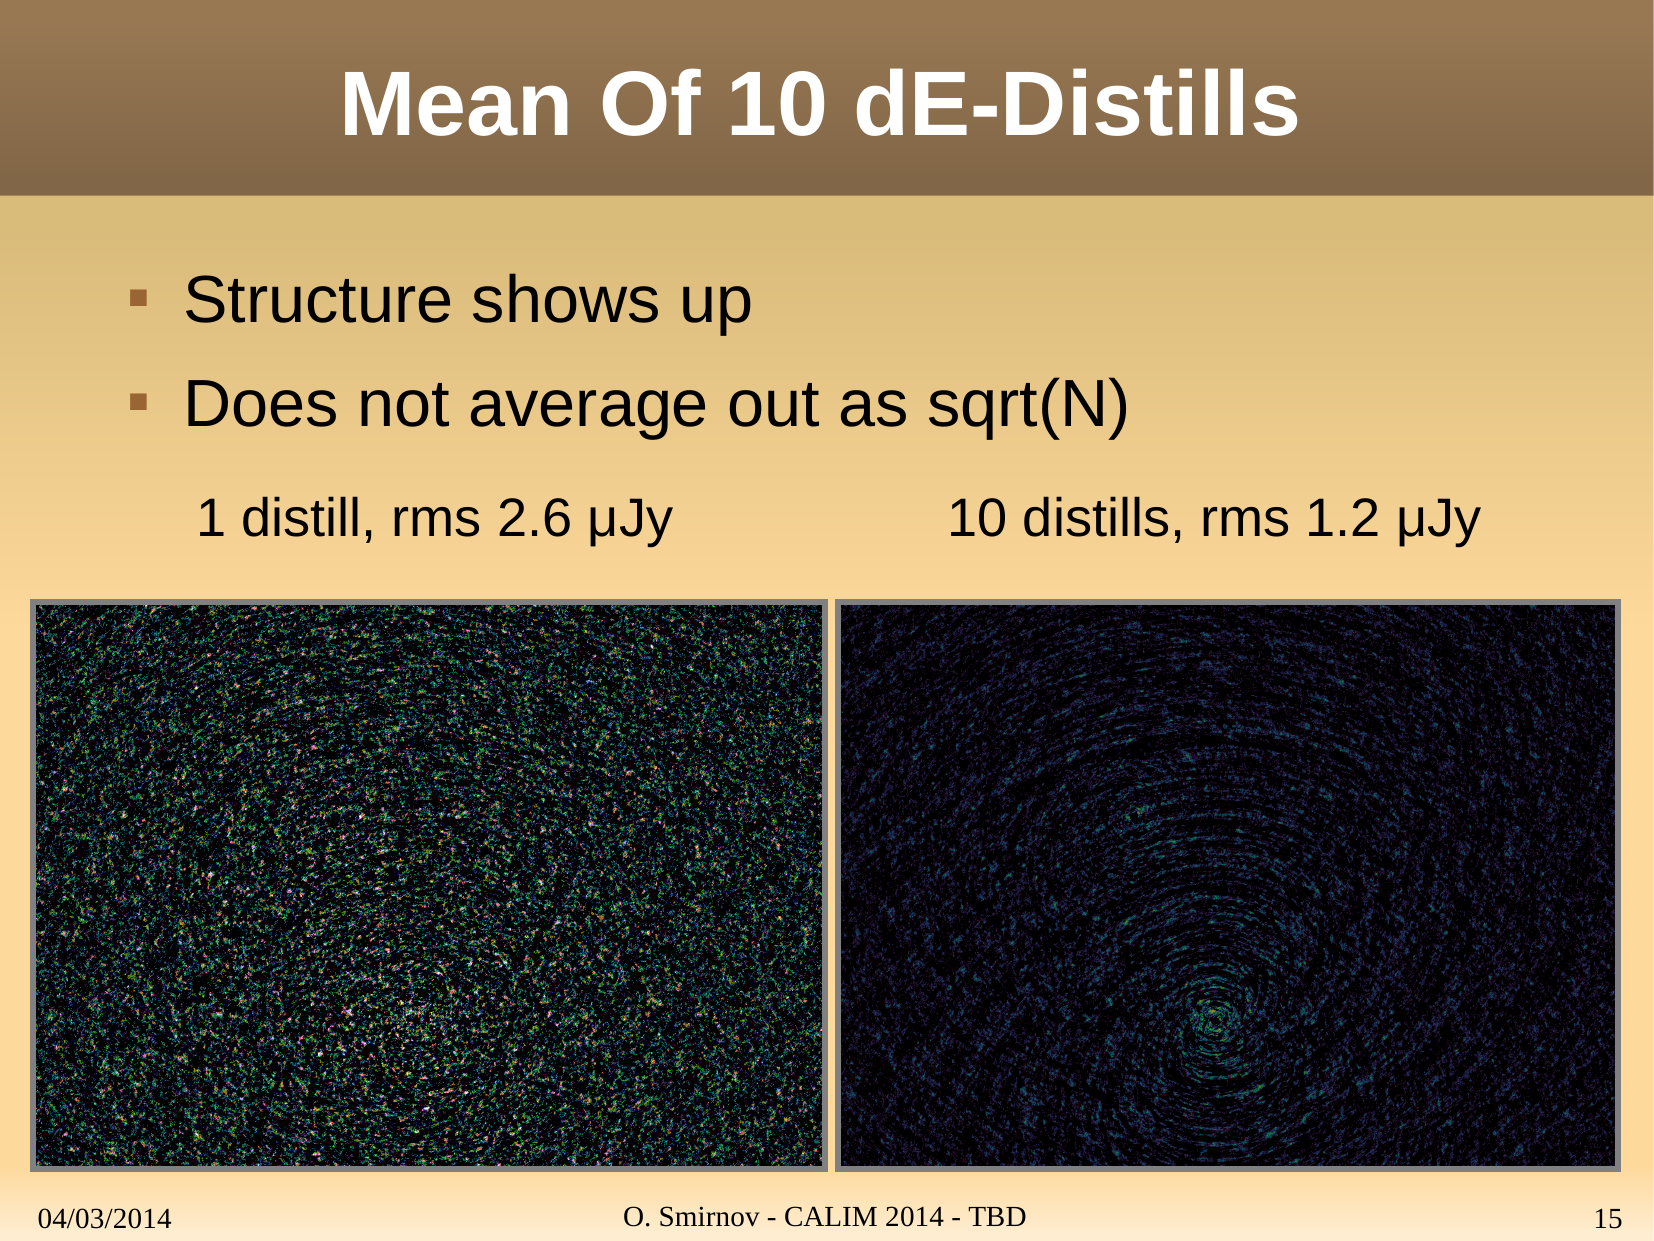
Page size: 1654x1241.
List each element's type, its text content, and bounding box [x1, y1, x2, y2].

list Structure shows up Does not average out as sqrt(N) [112, 261, 1601, 480]
list Structure shows up Does not average out as sqrt(N) [112, 556, 1601, 1081]
title Mean Of 10 dE-Distills [76, 0, 1565, 208]
text_box 10 distills, rms 1.2 μJy [810, 479, 1621, 556]
text_box 1 distill, rms 2.6 μJy [30, 480, 810, 556]
picture [0, 0, 1654, 1241]
